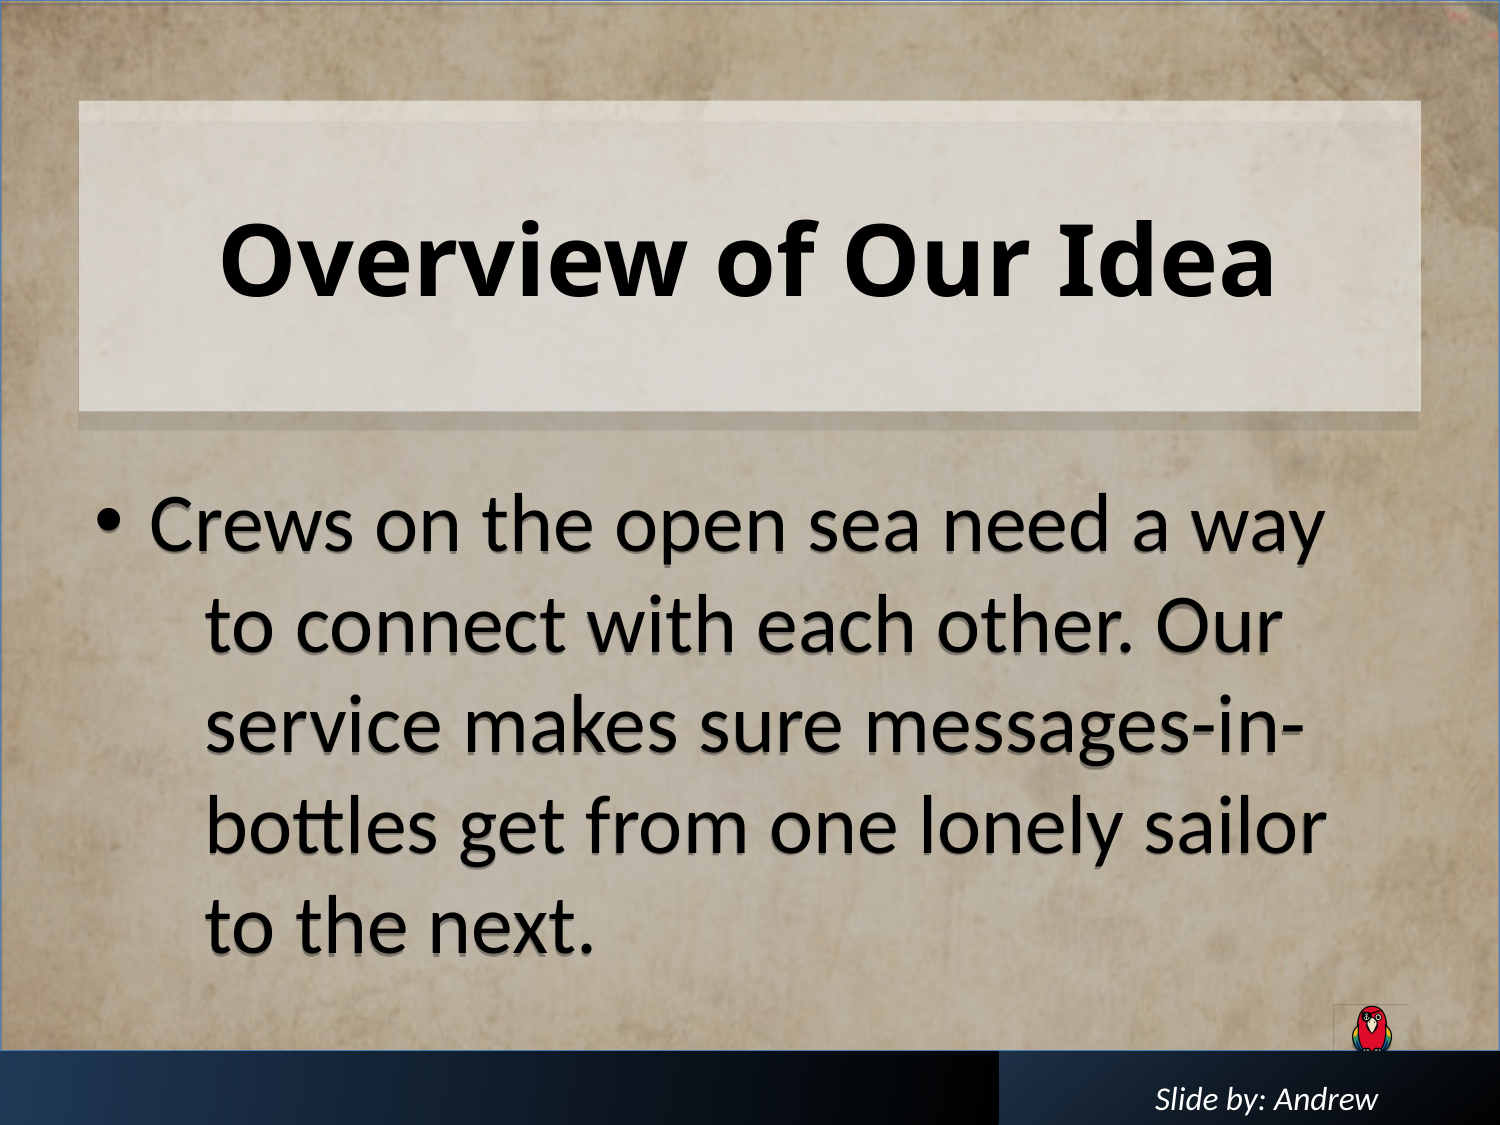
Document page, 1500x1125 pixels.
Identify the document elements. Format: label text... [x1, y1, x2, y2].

text_box [0, 1051, 1500, 1125]
list Crews on the open sea need a way to connect with each other. Our service makes sure messages-in-bottles get from one lonely sailor to the next. [79, 460, 1422, 980]
picture [1333, 1000, 1411, 1051]
text_box [0, 0, 1499, 1050]
text_box Slide by: Andrew [1140, 1069, 1500, 1125]
text_box Overview of Our Idea [152, 162, 1346, 350]
